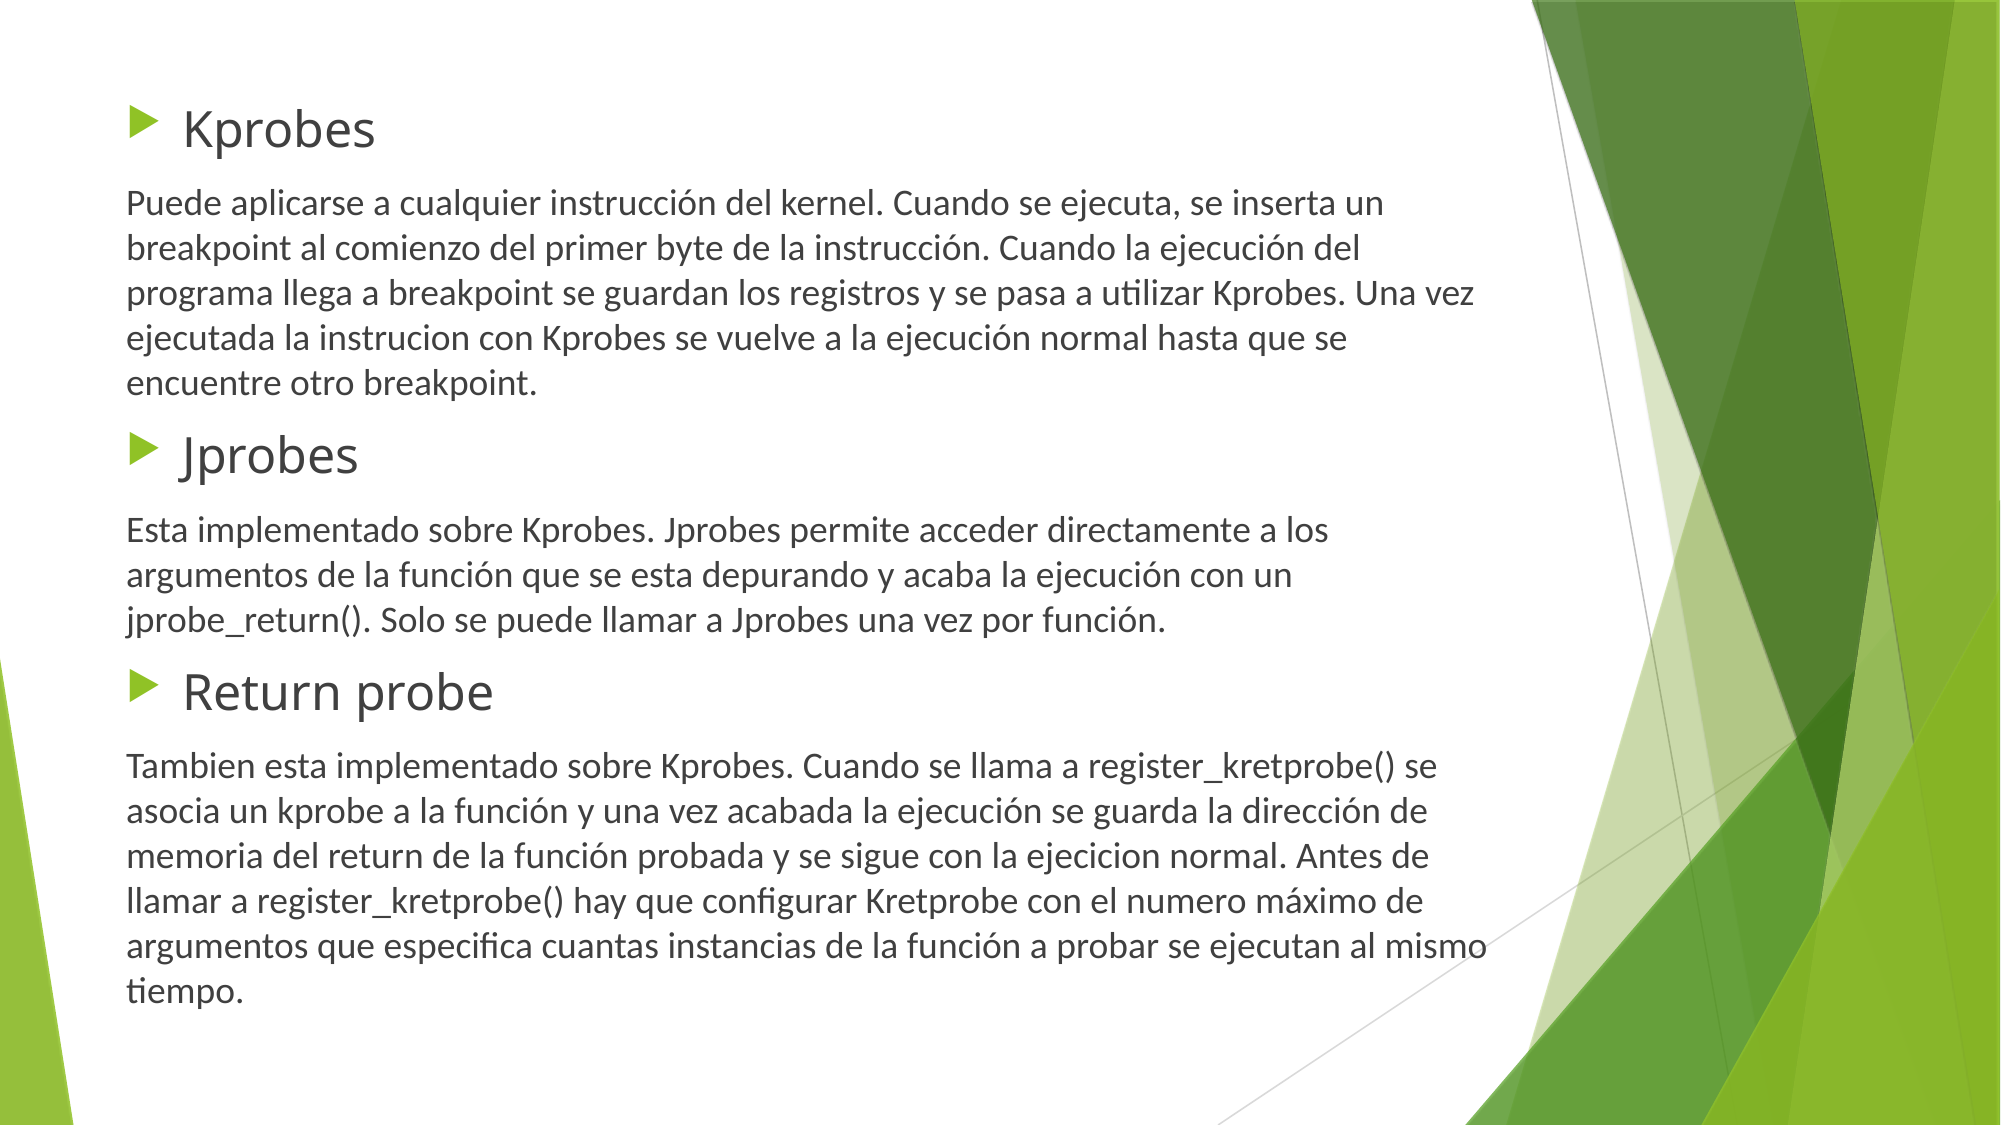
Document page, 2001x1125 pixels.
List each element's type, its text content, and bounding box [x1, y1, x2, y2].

list Kprobes Puede aplicarse a cualquier instrucción del kernel. Cuando se ejecuta, se inserta un breakpoint al comienzo del primer byte de la instrucción. Cuando la ejecución del programa llega a breakpoint se guardan los registros y se pasa a utilizar Kprobes. Una vez ejecutada la instrucion con Kprobes se vuelve a la ejecución normal hasta que se encuentre otro breakpoint. Jprobes Esta implementado sobre Kprobes. Jprobes permite acceder directamente a los argumentos de la función que se esta depurando y acaba la ejecución con un jprobe_return(). Solo se puede llamar a Jprobes una vez por función. Return probe Tambien esta implementado sobre Kprobes. Cuando se llama a register_kretprobe() se asocia un kprobe a la función y una vez acabada la ejecución se guarda la dirección de memoria del return de la función probada y se sigue con la ejecicion normal. Antes de llamar a register_kretprobe() hay que configurar Kretprobe con el numero máximo de argumentos que especifica cuantas instancias de la función a probar se ejecutan al mismo tiempo. [111, 89, 1522, 992]
